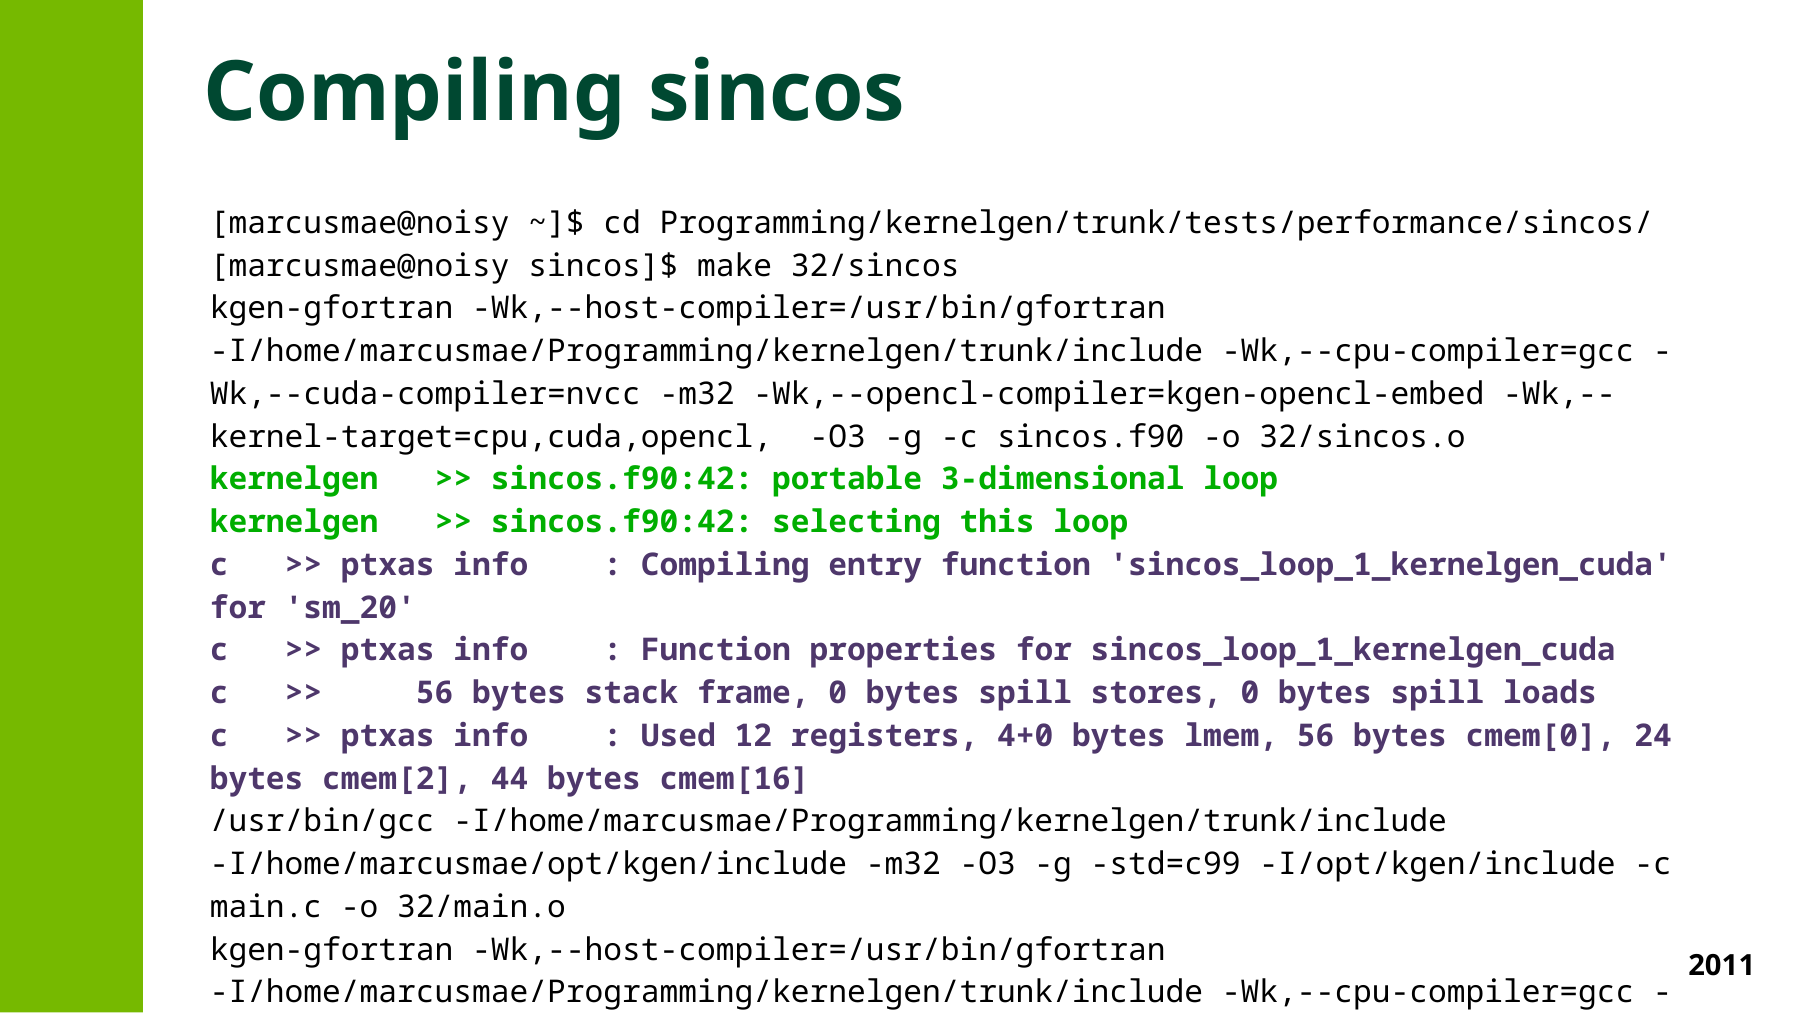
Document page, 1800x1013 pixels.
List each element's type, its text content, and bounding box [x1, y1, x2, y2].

text_box [marcusmae@noisy ~]$ cd Programming/kernelgen/trunk/tests/performance/sincos/ [marcusmae@noisy sincos]$ make 32/sincos kgen-gfortran -Wk,--host-compiler=/usr/bin/gfortran -I/home/marcusmae/Programming/kernelgen/trunk/include -Wk,--cpu-compiler=gcc -Wk,--cuda-compiler=nvcc -m32 -Wk,--opencl-compiler=kgen-opencl-embed -Wk,--kernel-target=cpu,cuda,opencl, -O3 -g -c sincos.f90 -o 32/sincos.o kernelgen >> sincos.f90:42: portable 3-dimensional loop kernelgen >> sincos.f90:42: selecting this loop c >> ptxas info : Compiling entry function 'sincos_loop_1_kernelgen_cuda' for 'sm_20' c >> ptxas info : Function properties for sincos_loop_1_kernelgen_cuda c >> 56 bytes stack frame, 0 bytes spill stores, 0 bytes spill loads c >> ptxas info : Used 12 registers, 4+0 bytes lmem, 56 bytes cmem[0], 24 bytes cmem[2], 44 bytes cmem[16] /usr/bin/gcc -I/home/marcusmae/Programming/kernelgen/trunk/include -I/home/marcusmae/opt/kgen/include -m32 -O3 -g -std=c99 -I/opt/kgen/include -c main.c -o 32/main.o kgen-gfortran -Wk,--host-compiler=/usr/bin/gfortran -I/home/marcusmae/Programming/kernelgen/trunk/include -Wk,--cpu-compiler=gcc -Wk,--cuda-compiler=nvcc -m32 -Wk,--opencl-compiler=kgen-opencl-embed -Wk,--kernel-target=cpu,cuda,opencl, 32/main.o 32/sincos.o -o 32/sincos [195, 192, 1726, 969]
title Compiling sincos [188, 40, 1733, 211]
